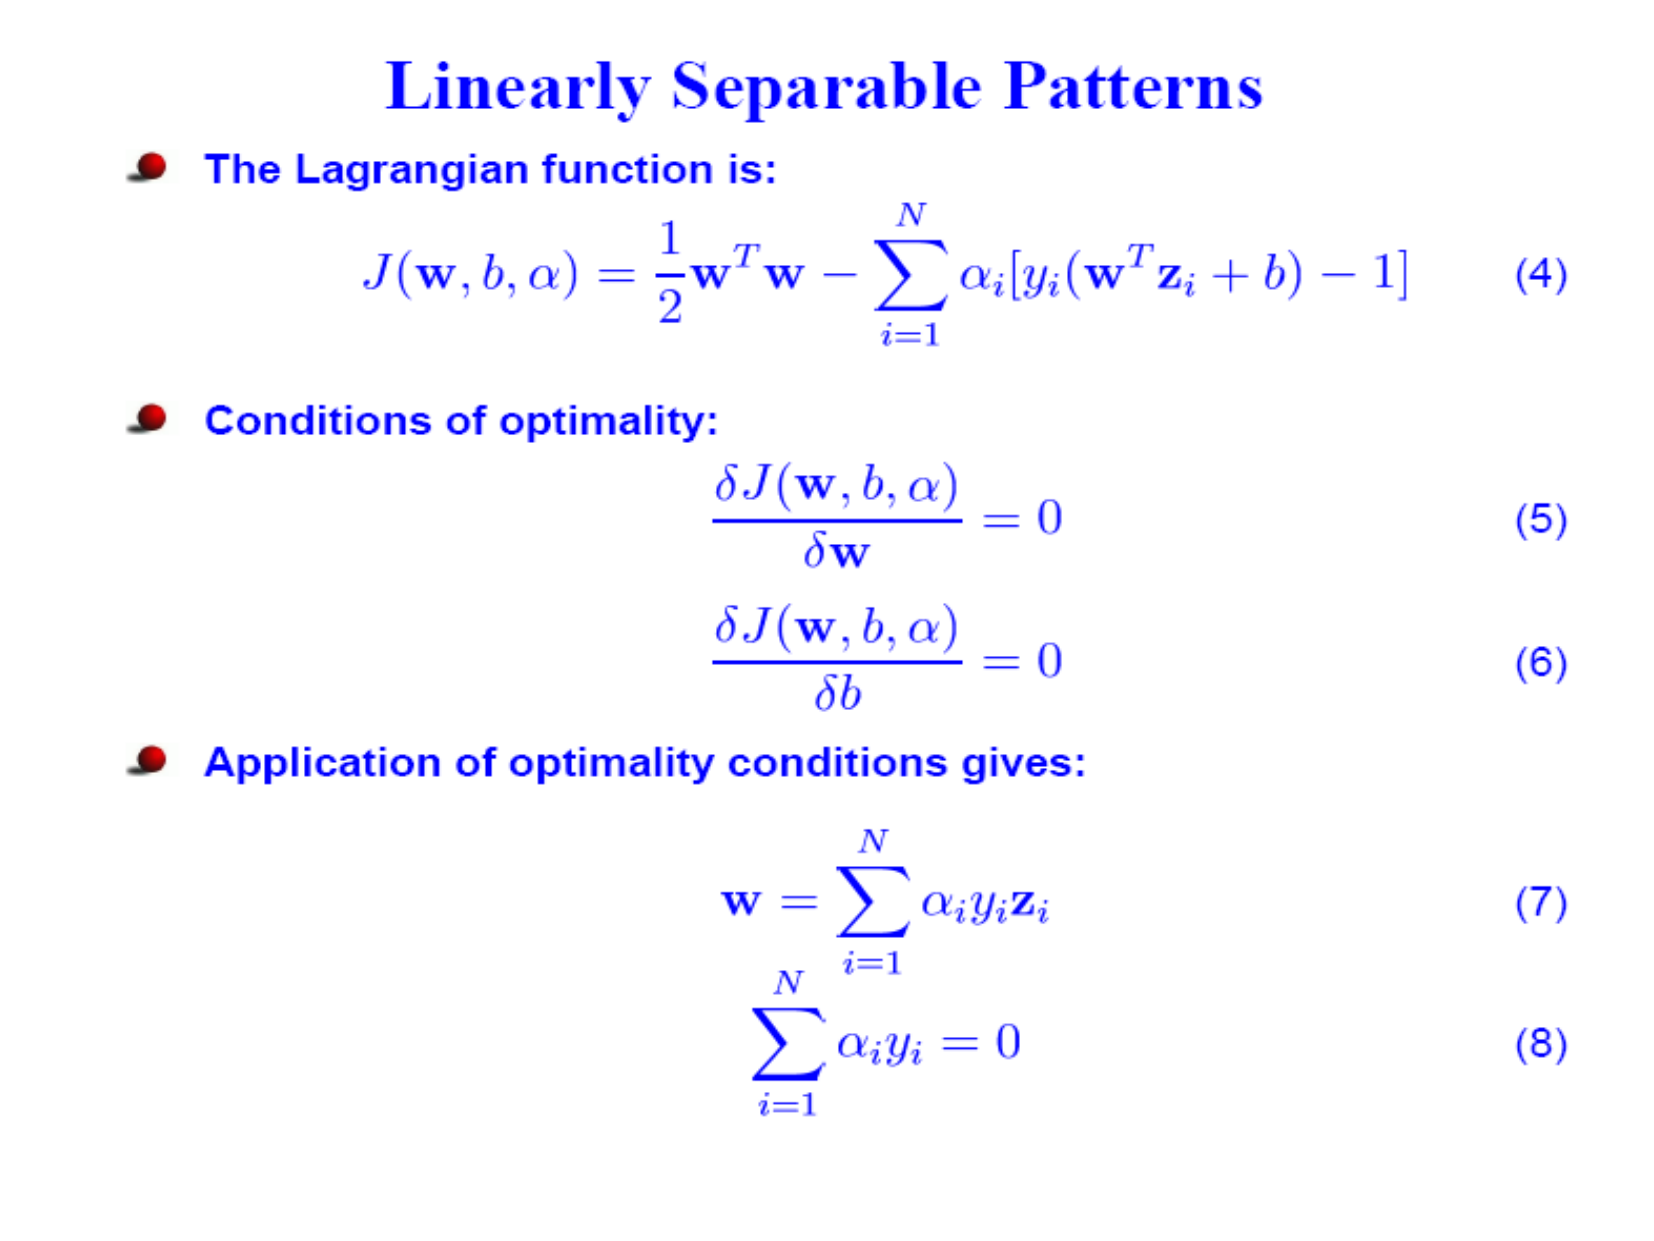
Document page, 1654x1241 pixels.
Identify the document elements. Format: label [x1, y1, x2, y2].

picture [55, 54, 1598, 1144]
